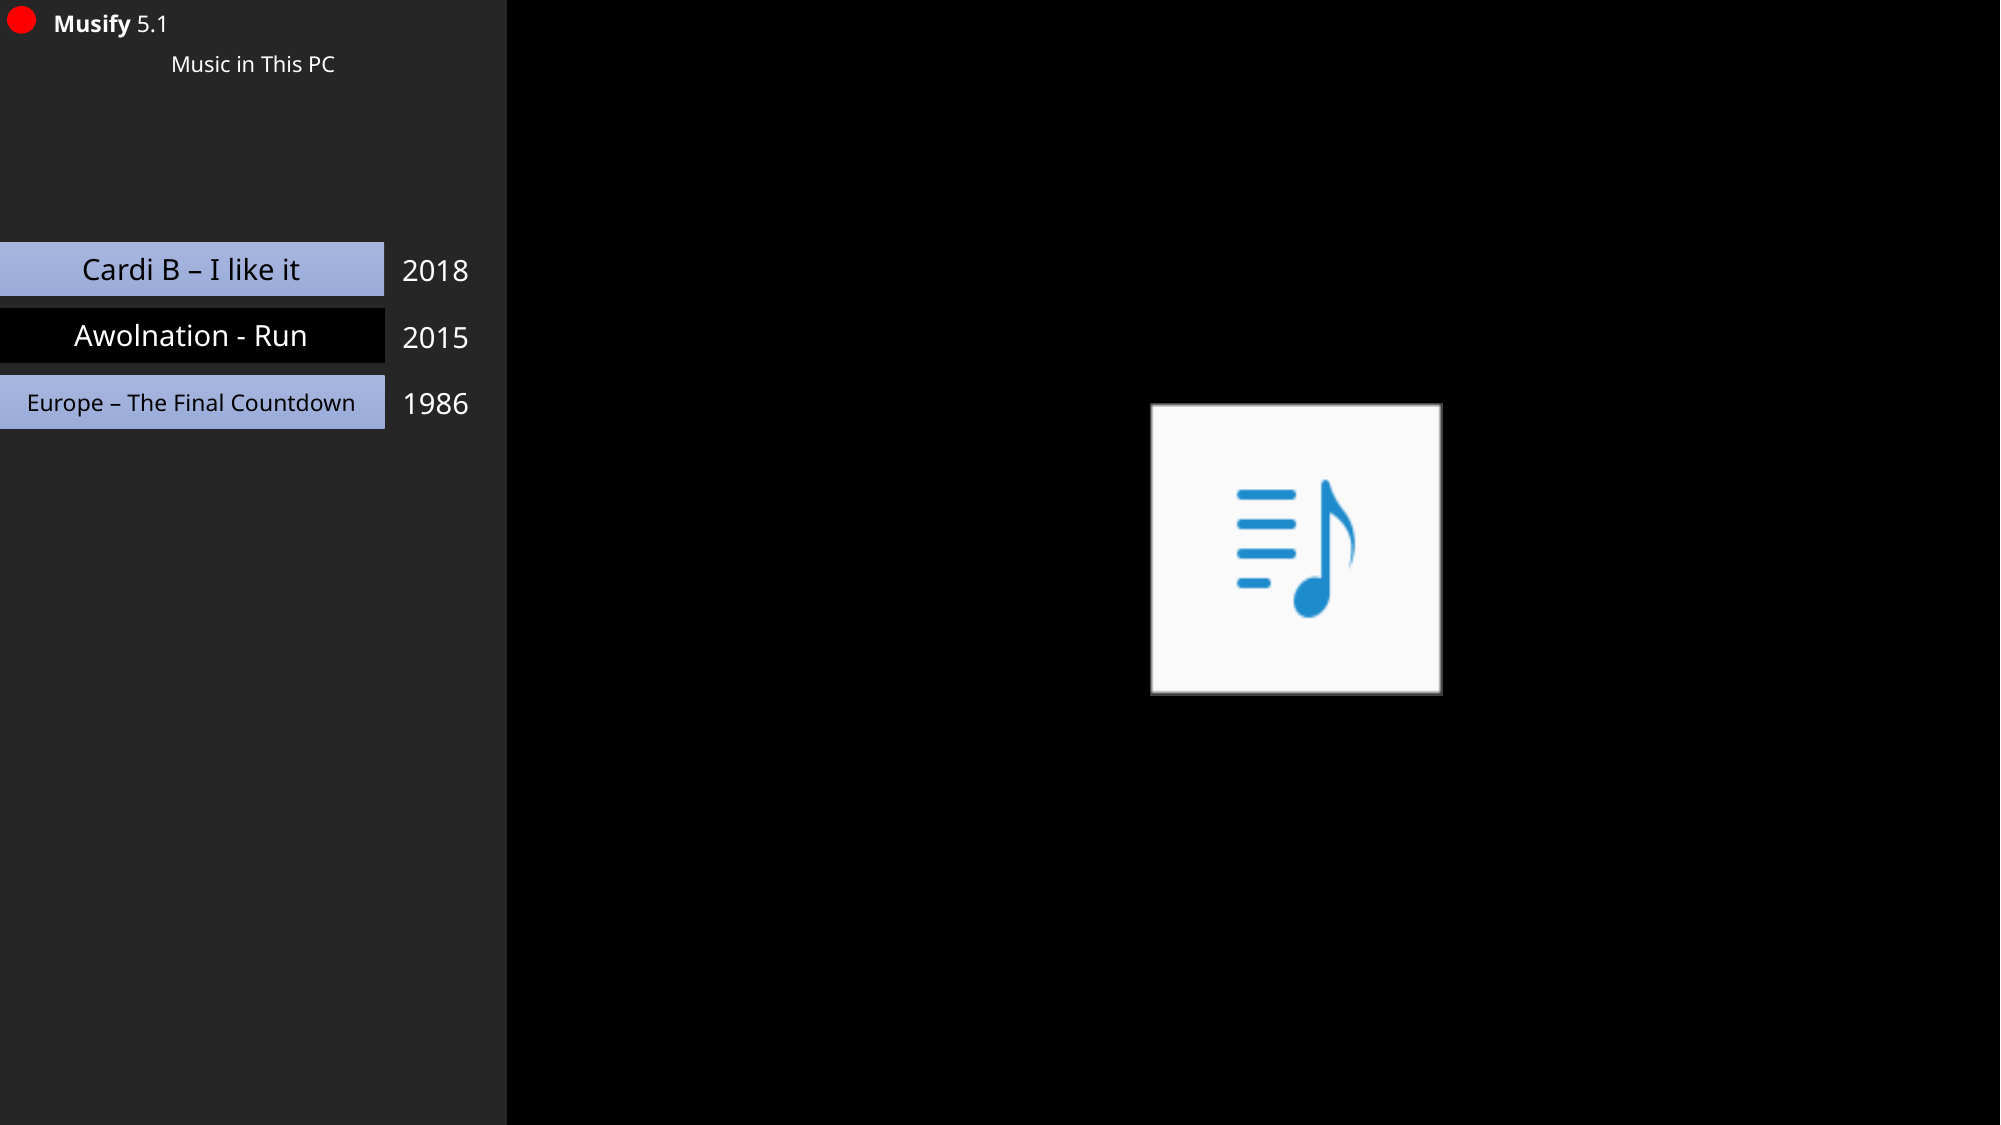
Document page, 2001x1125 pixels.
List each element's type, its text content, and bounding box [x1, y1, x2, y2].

text_box 2018 [387, 244, 486, 295]
text_box Cardi B – I like it [0, 242, 384, 295]
text_box Europe – The Final Countdown [0, 375, 385, 428]
text_box 2015 [387, 311, 486, 363]
title Musify 5.1 [38, 4, 445, 33]
text_box 1986 [387, 377, 487, 429]
text_box Awolnation - Run [0, 309, 384, 362]
text_box [0, 0, 2000, 1125]
text_box Music in This PC [14, 41, 493, 87]
